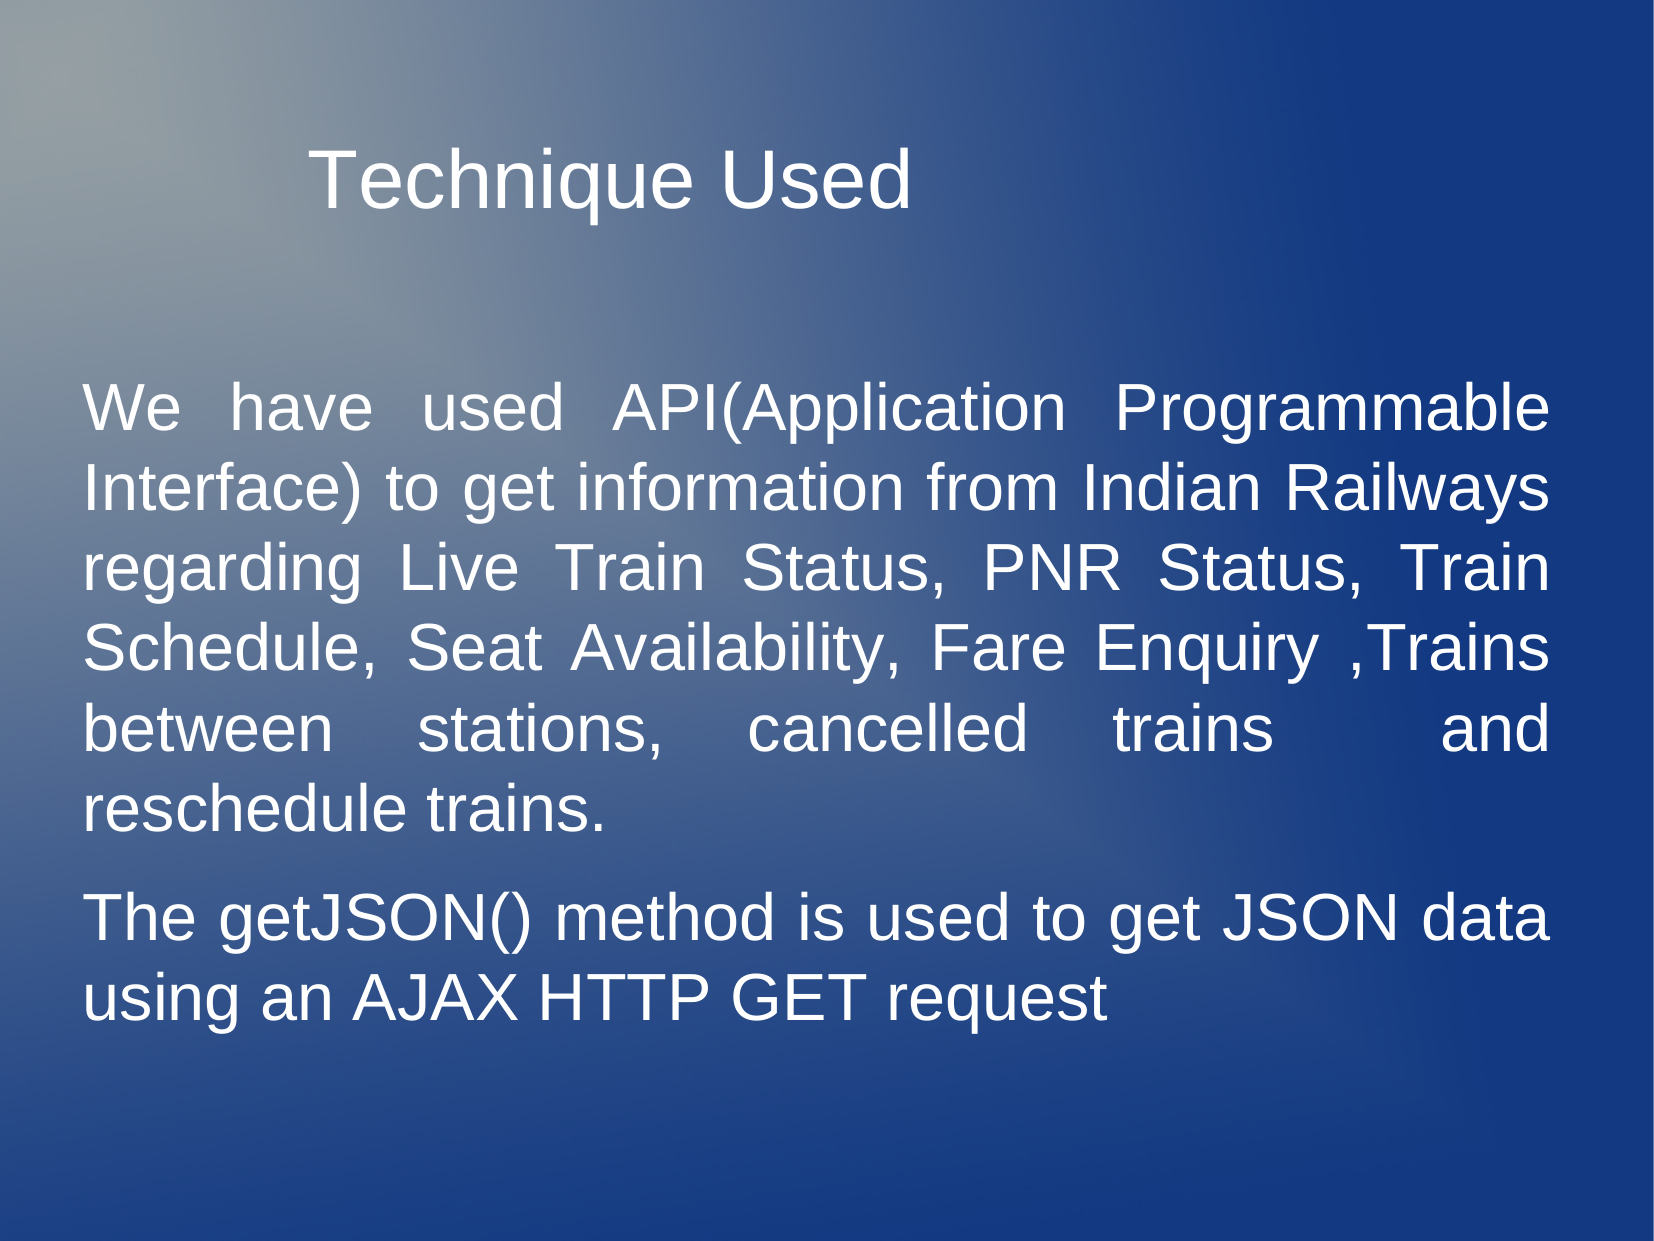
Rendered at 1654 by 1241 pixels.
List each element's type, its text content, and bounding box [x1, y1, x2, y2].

list Technique Used We have used API(Application Programmable Interface) to get information from Indian Railways regarding Live Train Status, PNR Status, Train Schedule, Seat Availability, Fare Enquiry ,Trains between stations, cancelled trains and reschedule trains. The getJSON() method is used to get JSON data using an AJAX HTTP GET request [82, 125, 1571, 1109]
